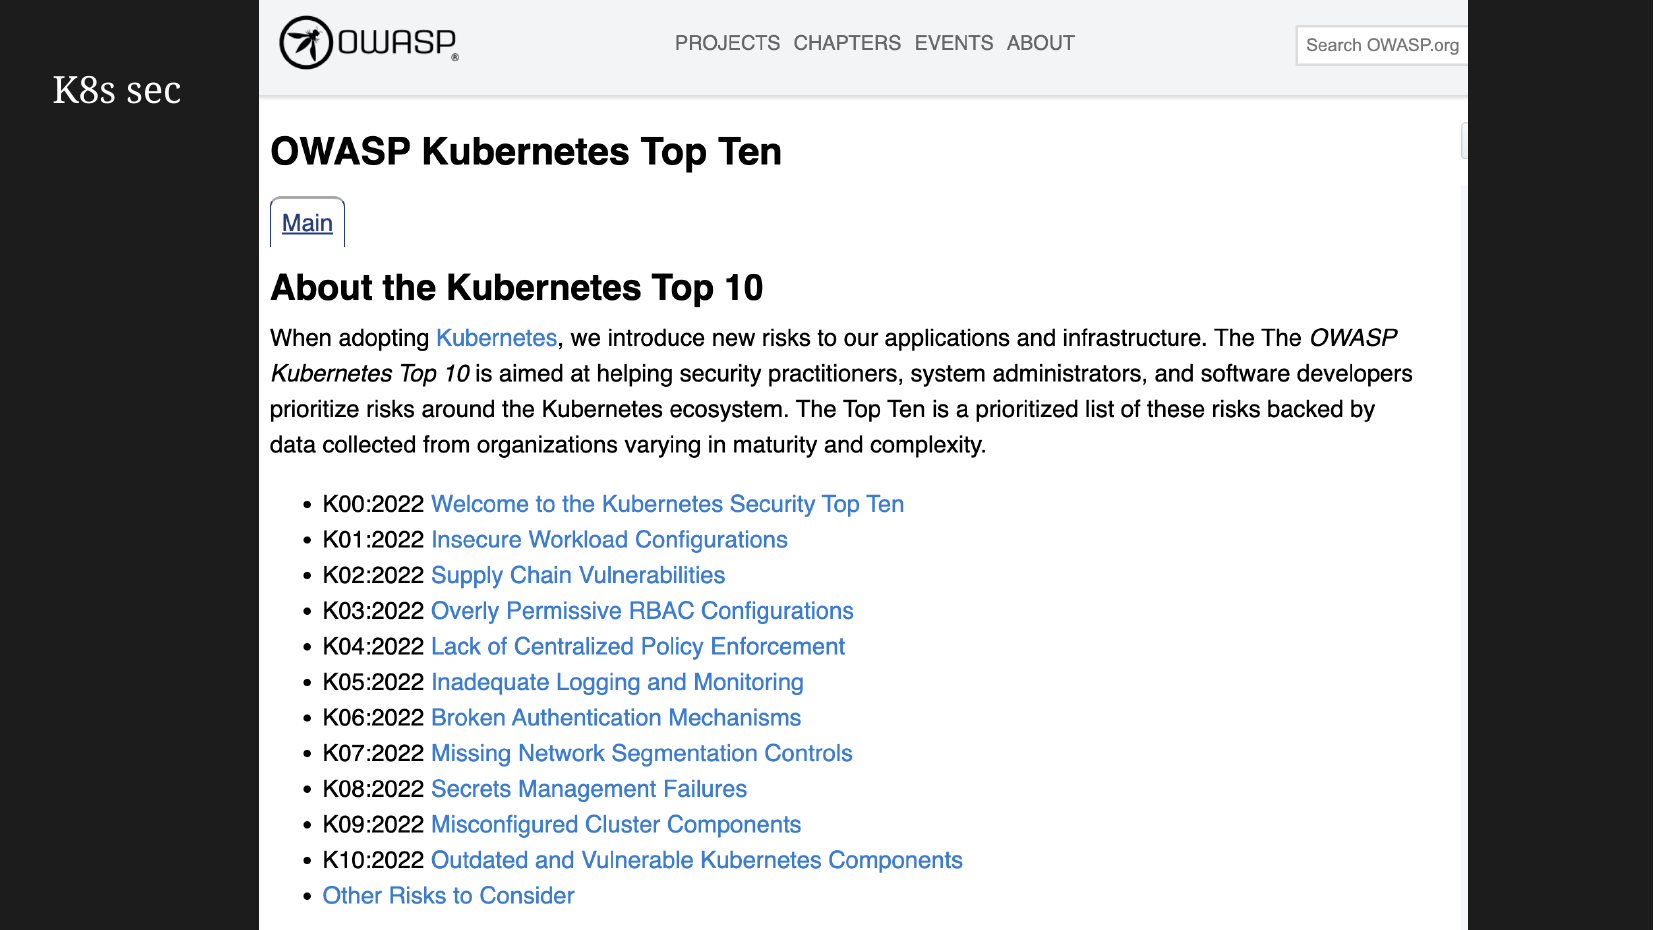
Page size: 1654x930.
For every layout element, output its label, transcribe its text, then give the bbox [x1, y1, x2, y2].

text_box K8s sec [37, 56, 259, 113]
picture [259, 0, 1468, 930]
